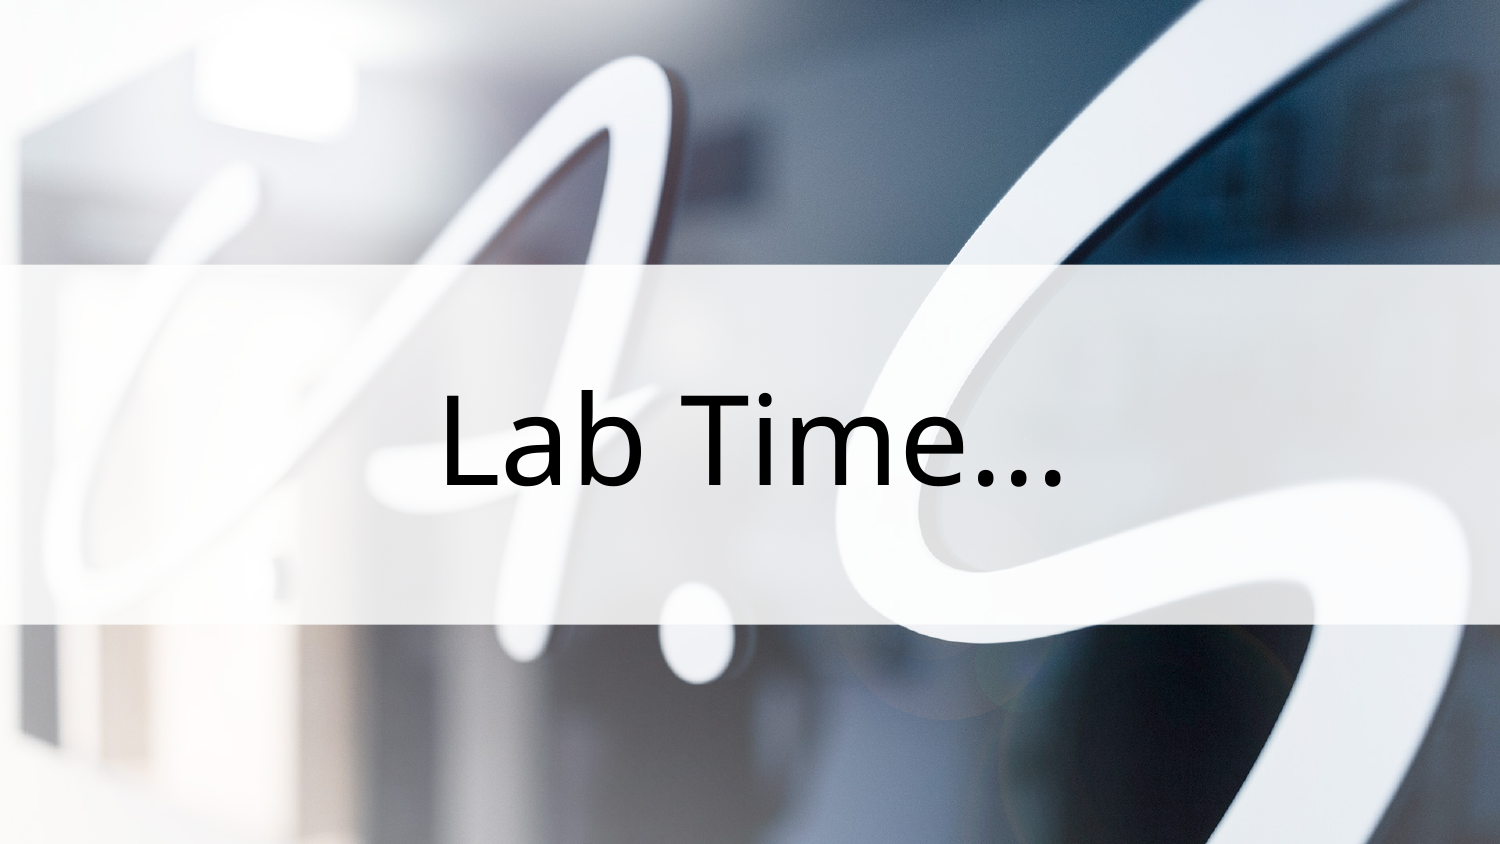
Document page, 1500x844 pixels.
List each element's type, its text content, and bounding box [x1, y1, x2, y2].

picture [0, 625, 1500, 844]
title Lab Time... [186, 296, 1320, 588]
picture [0, 0, 1500, 264]
